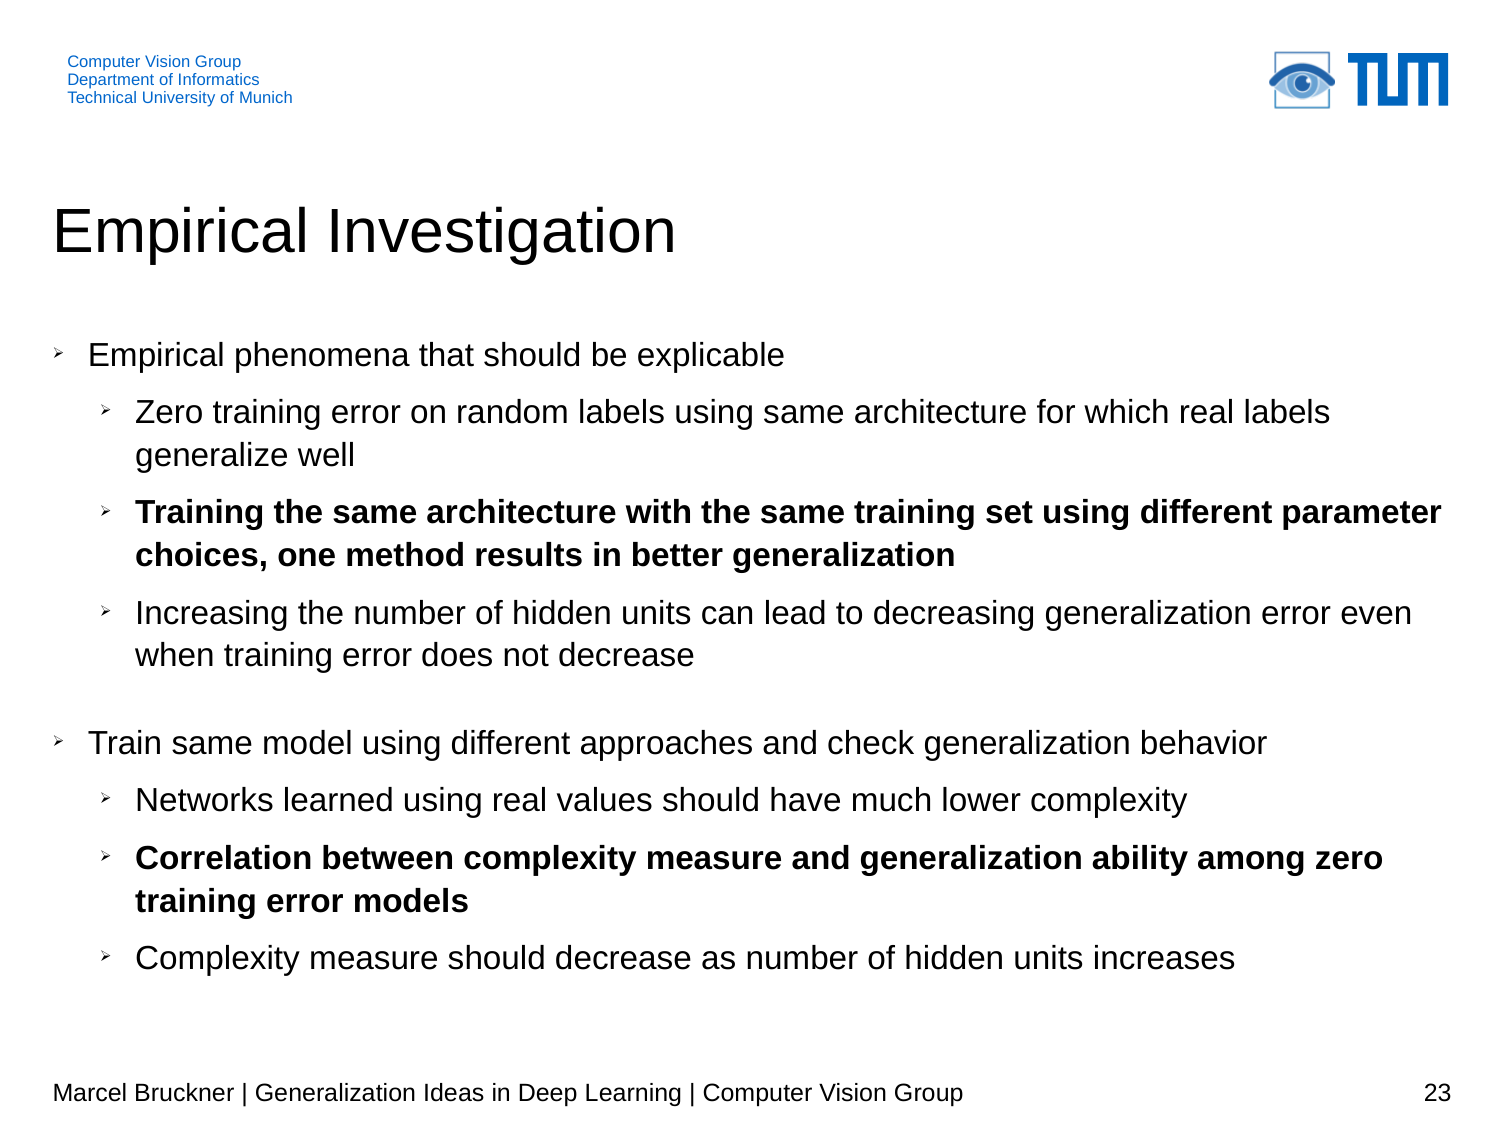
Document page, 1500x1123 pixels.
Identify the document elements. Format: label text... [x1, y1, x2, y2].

picture [1269, 47, 1335, 113]
list Empirical phenomena that should be explicable Zero training error on random labels using same architecture for which real labels generalize well Training the same architecture with the same training set using different parameter choices, one method results in better generalization Increasing the number of hidden units can lead to decreasing generalization error even when training error does not decrease Train same model using different approaches and check generalization behavior Networks learned using real values should have much lower complexity Correlation between complexity measure and generalization ability among zero training error models Complexity measure should decrease as number of hidden units increases [52, 330, 1453, 977]
title Empirical Investigation [52, 195, 1453, 266]
